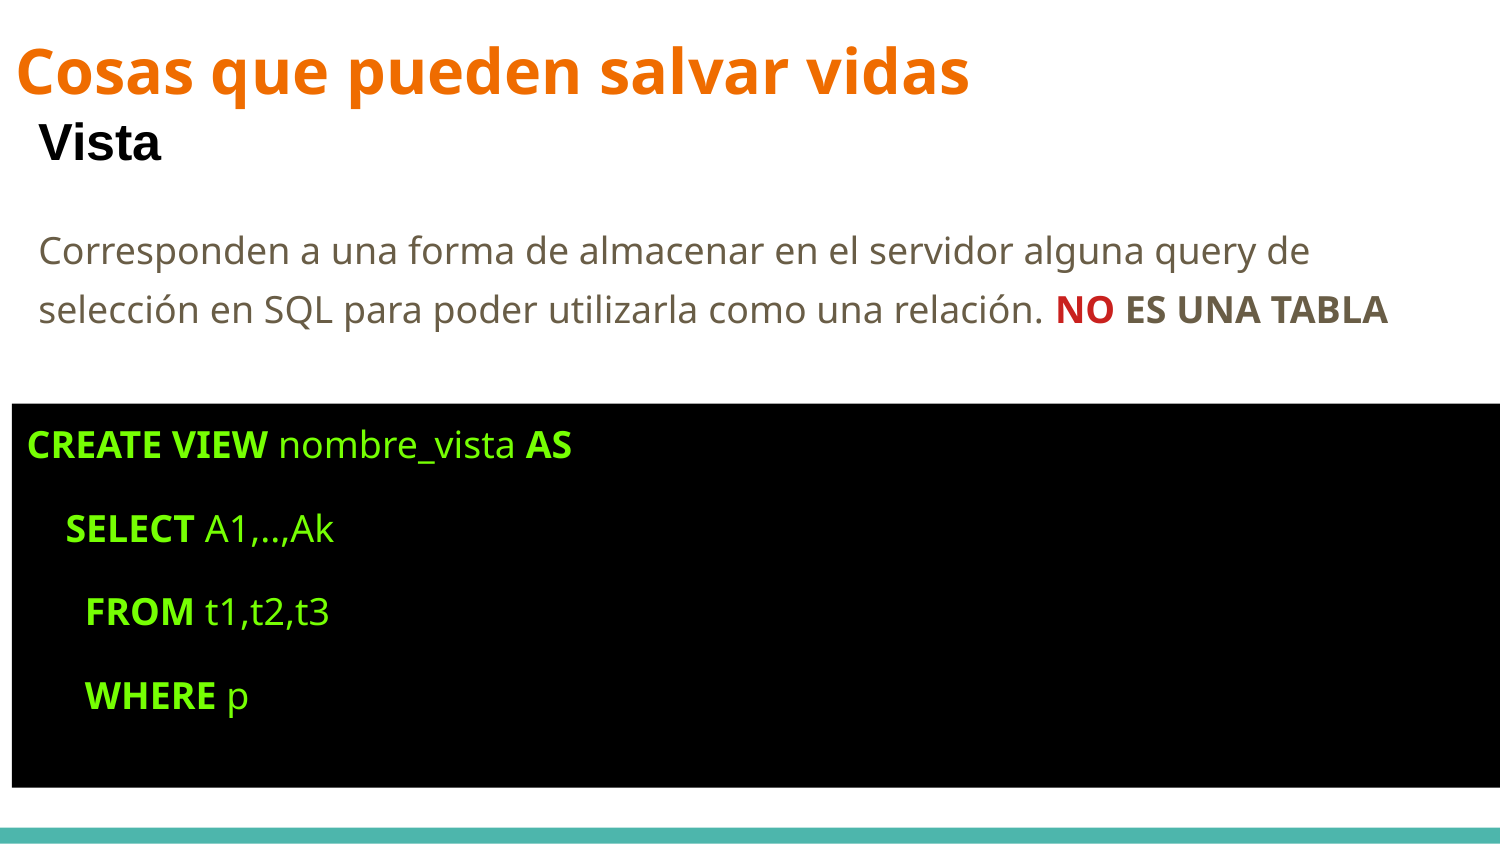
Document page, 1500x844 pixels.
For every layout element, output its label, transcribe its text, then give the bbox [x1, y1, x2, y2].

text_box Vista Corresponden a una forma de almacenar en el servidor alguna query de selección en SQL para poder utilizarla como una relación. NO ES UNA TABLA [23, 106, 1473, 403]
title Cosas que pueden salvar vidas [0, 11, 1469, 128]
text_box CREATE VIEW nombre_vista AS SELECT A1,..,Ak FROM t1,t2,t3 WHERE p [11, 403, 1500, 788]
